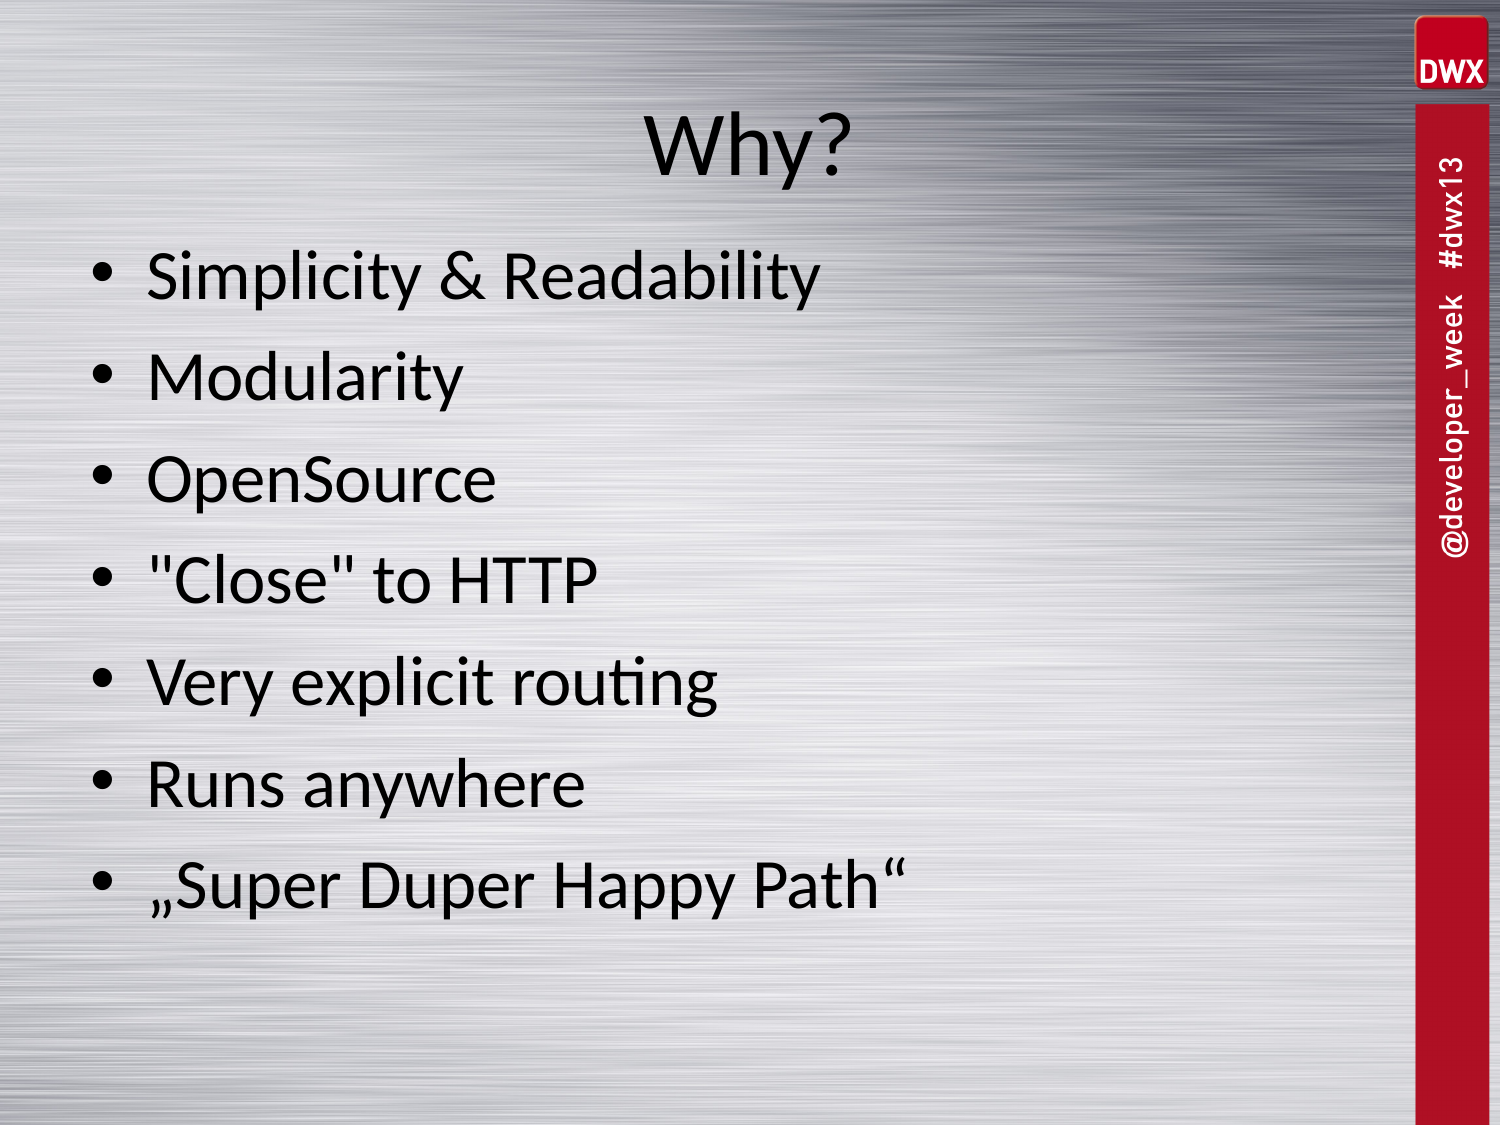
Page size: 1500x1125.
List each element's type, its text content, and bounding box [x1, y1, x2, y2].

list Simplicity & Readability Modularity OpenSource "Close" to HTTP Very explicit routing Runs anywhere „Super Duper Happy Path“ [75, 221, 1426, 964]
picture [0, 0, 1500, 1125]
title Why? [75, 45, 1426, 221]
